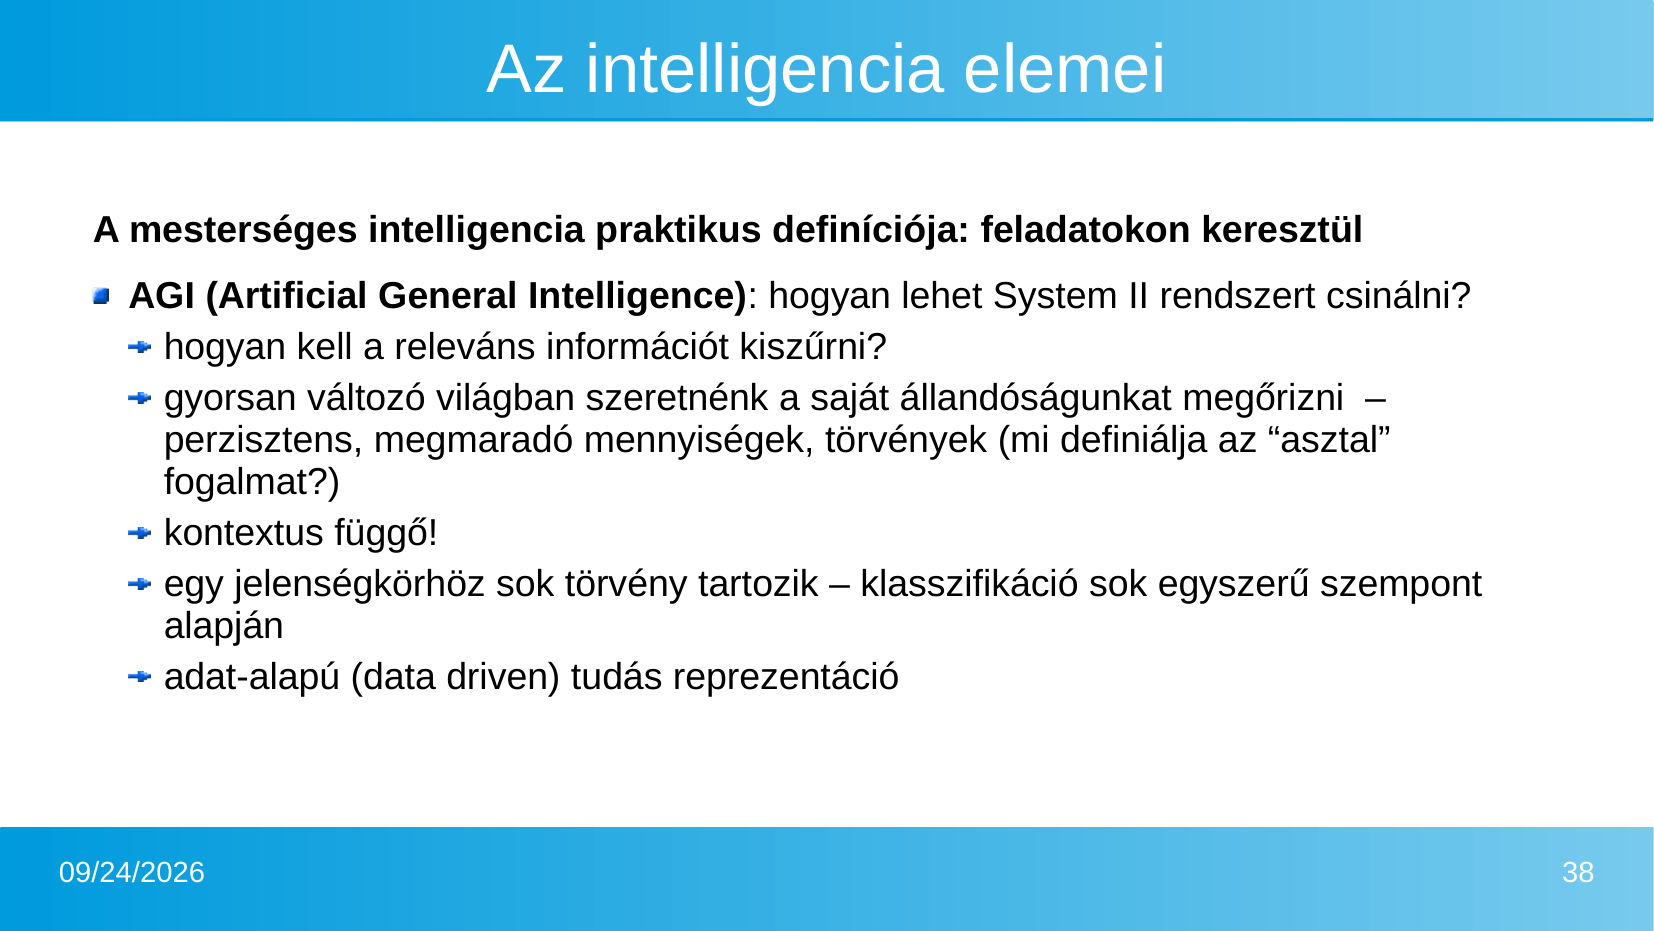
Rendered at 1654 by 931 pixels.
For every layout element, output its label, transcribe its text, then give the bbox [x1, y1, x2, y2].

text_box A mesterséges intelligencia praktikus definíciója: feladatokon keresztül AGI (Artificial General Intelligence): hogyan lehet System II rendszert csinálni? hogyan kell a releváns információt kiszűrni? gyorsan változó világban szeretnénk a saját állandóságunkat megőrizni – perzisztens, megmaradó mennyiségek, törvények (mi definiálja az “asztal” fogalmat?) kontextus függő! egy jelenségkörhöz sok törvény tartozik – klasszifikáció sok egyszerű szempont alapján adat-alapú (data driven) tudás reprezentáció [78, 201, 1574, 706]
title Az intelligencia elemei [59, 29, 1595, 108]
